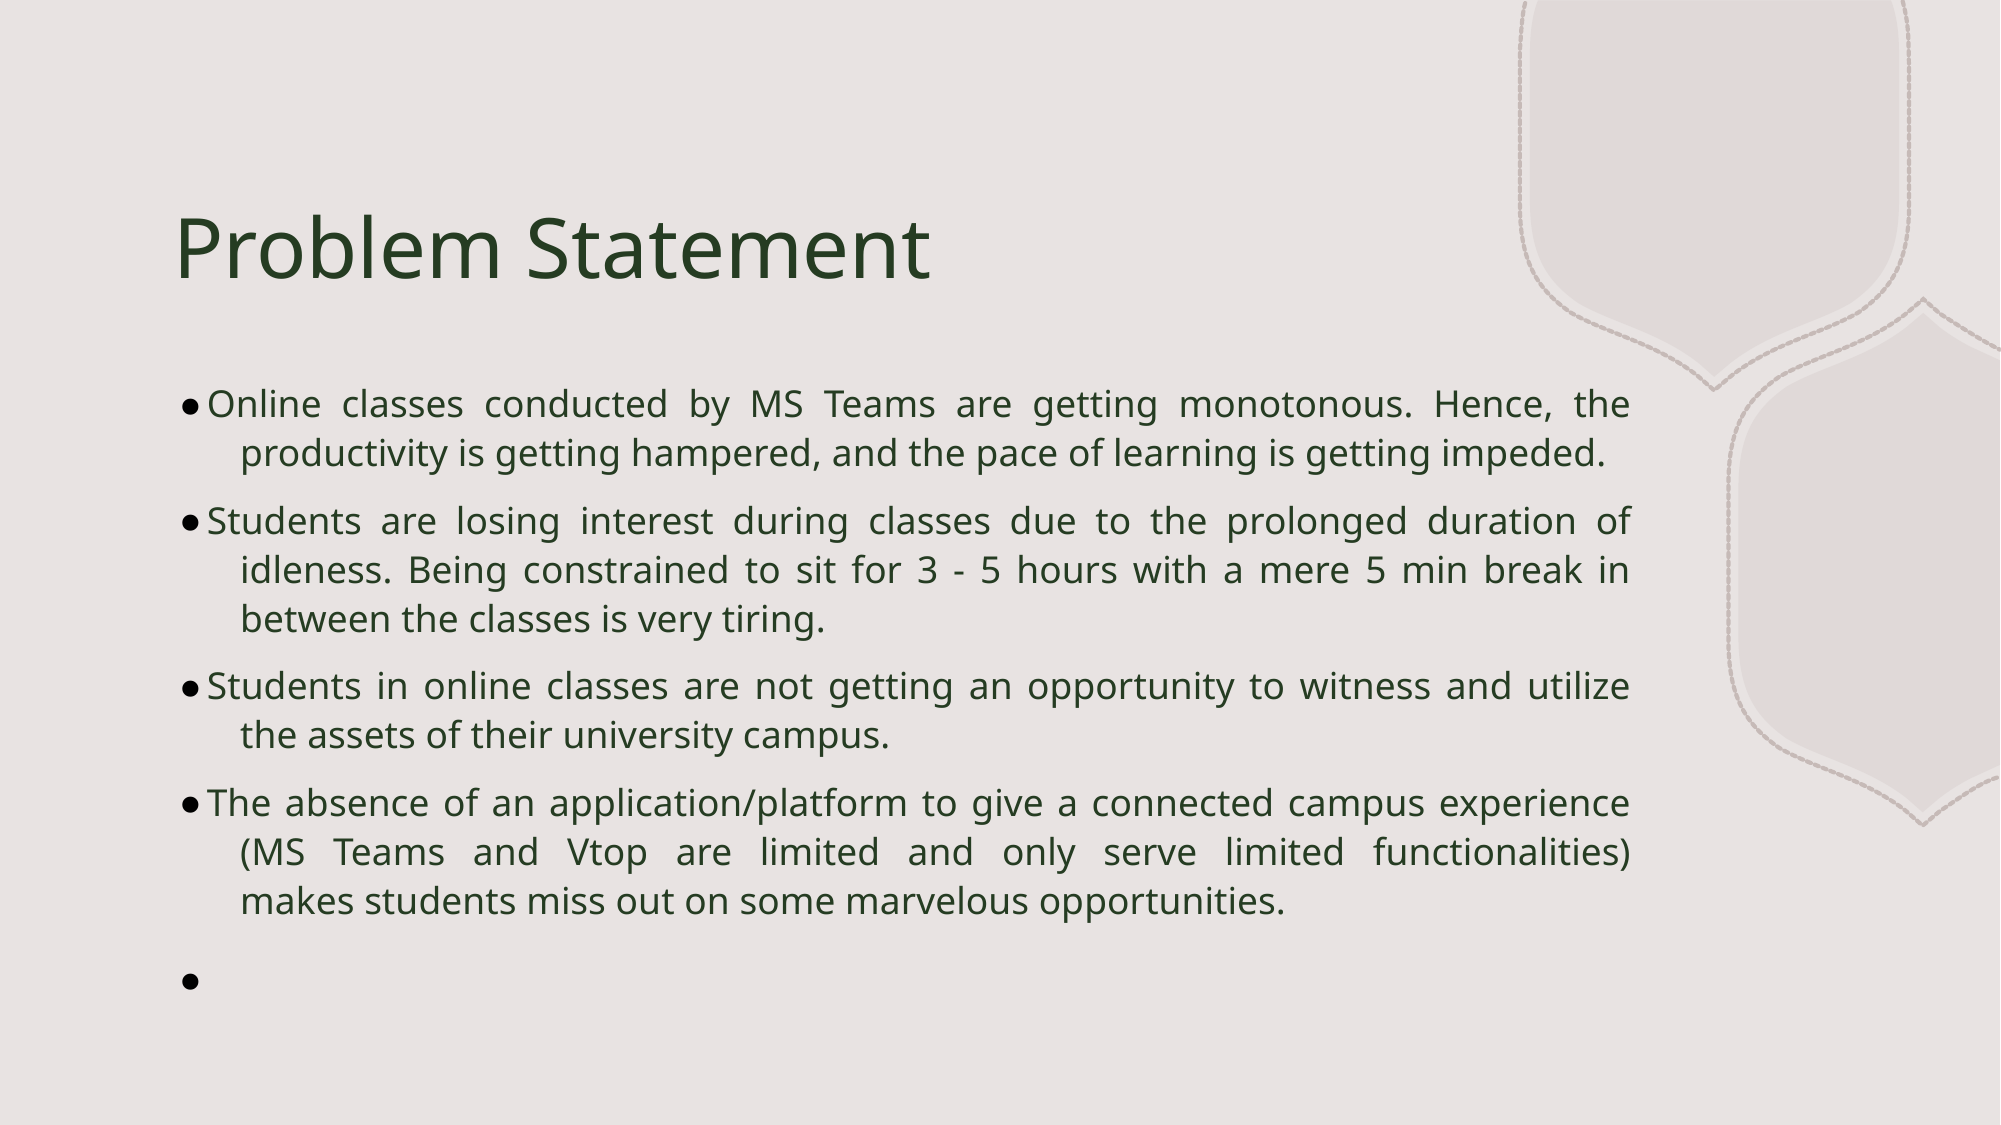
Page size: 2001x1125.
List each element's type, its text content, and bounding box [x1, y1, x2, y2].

list Online classes conducted by MS Teams are getting monotonous. Hence, the productivity is getting hampered, and the pace of learning is getting impeded. Students are losing interest during classes due to the prolonged duration of idleness. Being constrained to sit for 3 - 5 hours with a mere 5 min break in between the classes is very tiring. Students in online classes are not getting an opportunity to witness and utilize the assets of their university campus. The absence of an application/platform to give a connected campus experience (MS Teams and Vtop are limited and only serve limited functionalities) makes students miss out on some marvelous opportunities. [158, 368, 1648, 968]
title Problem Statement [158, 157, 1648, 333]
